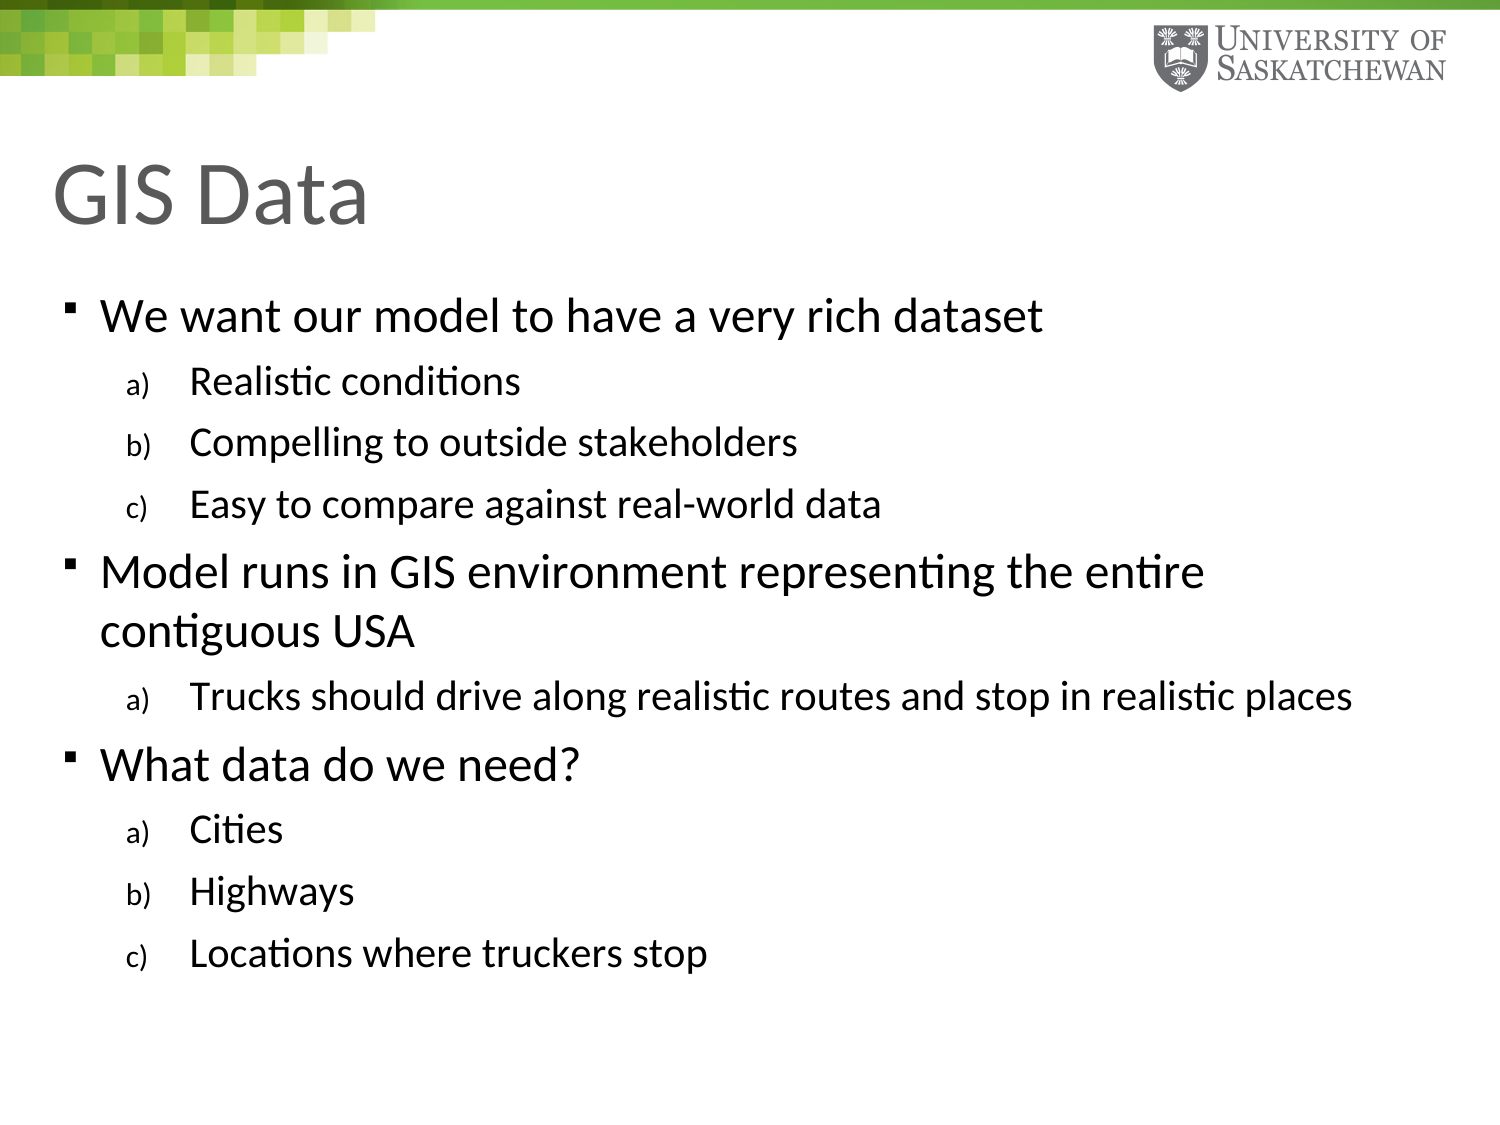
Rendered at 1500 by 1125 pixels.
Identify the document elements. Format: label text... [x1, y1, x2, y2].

title GIS Data [37, 124, 1441, 251]
list We want our model to have a very rich dataset Realistic conditions Compelling to outside stakeholders Easy to compare against real-world data Model runs in GIS environment representing the entire contiguous USA Trucks should drive along realistic routes and stop in realistic places What data do we need? Cities Highways Locations where truckers stop [47, 274, 1450, 988]
picture [0, 0, 1500, 397]
